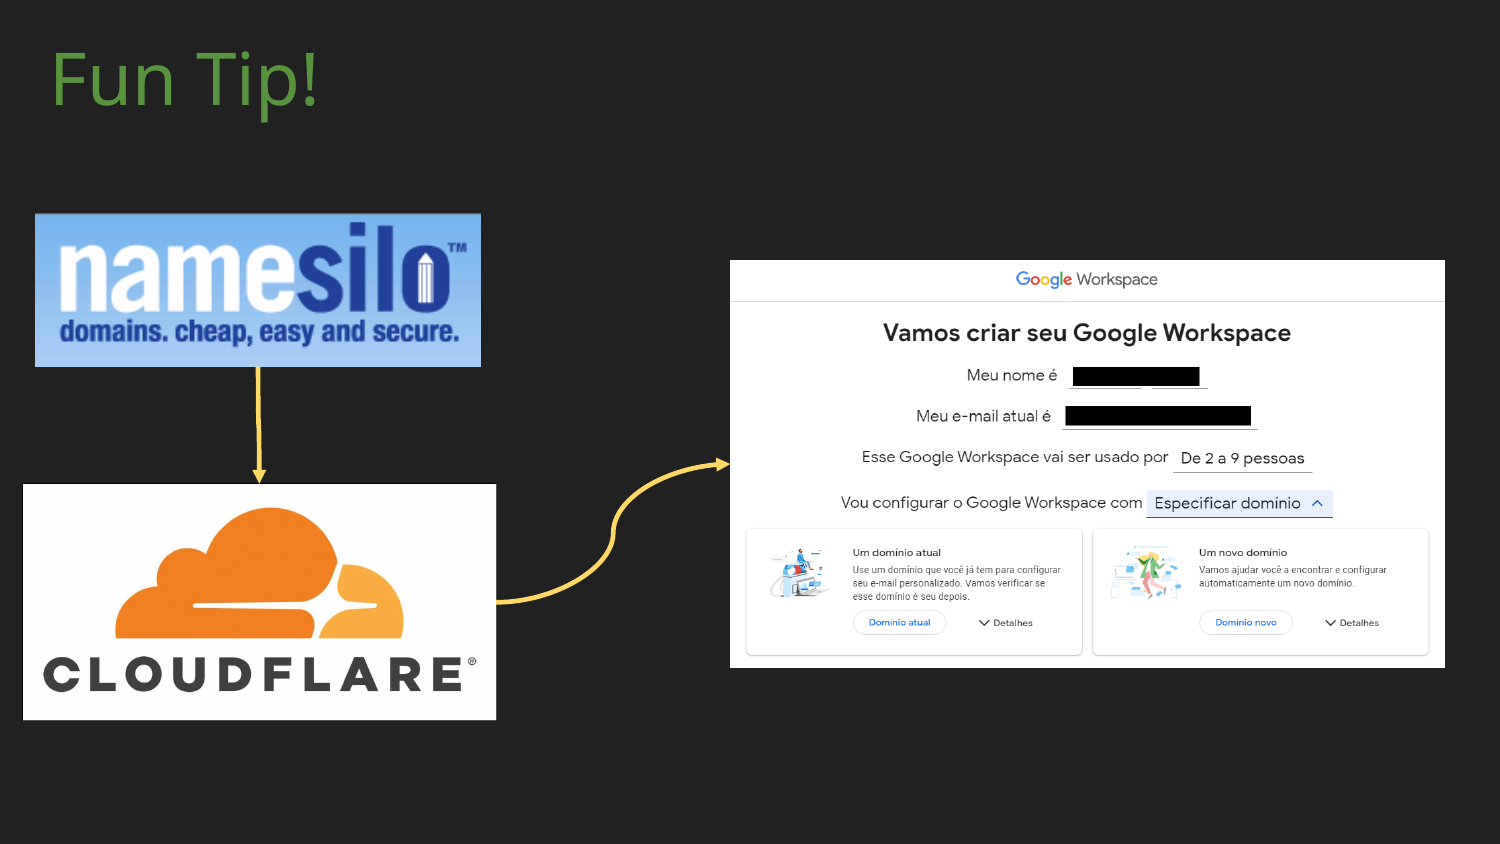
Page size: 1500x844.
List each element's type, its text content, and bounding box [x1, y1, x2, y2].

picture [22, 483, 497, 721]
picture [35, 213, 481, 367]
picture [730, 260, 1445, 668]
title Fun Tip! [34, 17, 1432, 168]
